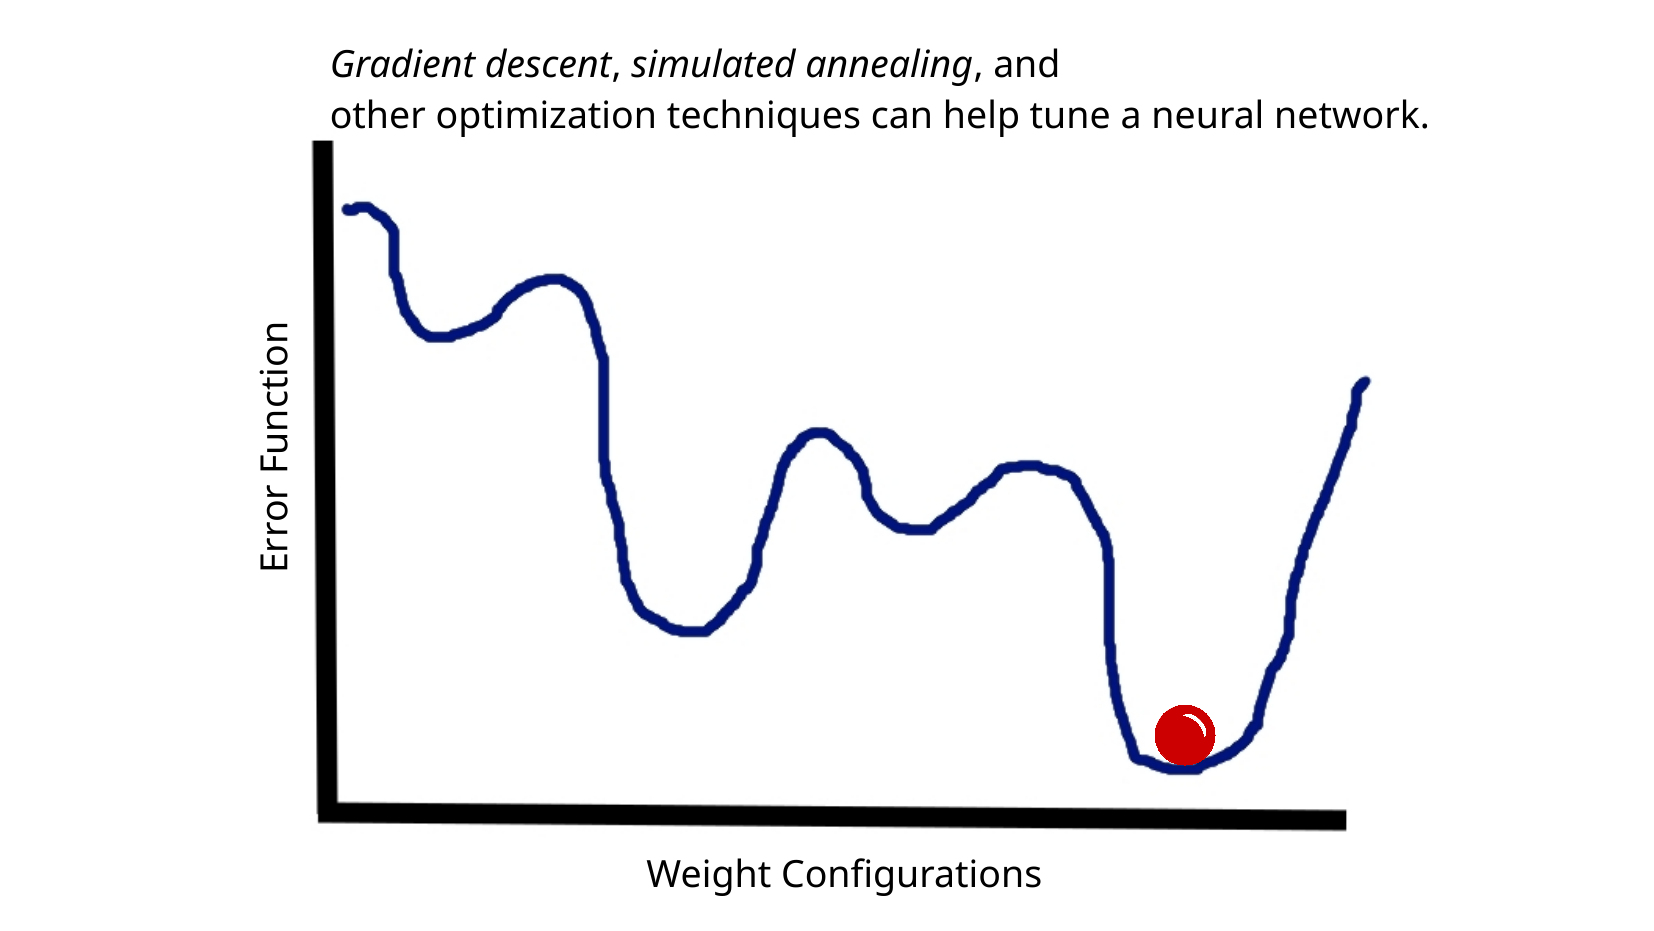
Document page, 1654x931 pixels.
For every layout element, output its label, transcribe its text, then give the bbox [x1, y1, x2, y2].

text_box [866, 336, 1381, 446]
picture [298, 119, 1381, 841]
text_box [1155, 705, 1216, 766]
text_box Gradient descent, simulated annealing, and other optimization techniques can help tune a neural network. [315, 30, 1534, 140]
text_box Weight Configurations [631, 840, 1078, 903]
text_box Error Function [240, 296, 303, 589]
